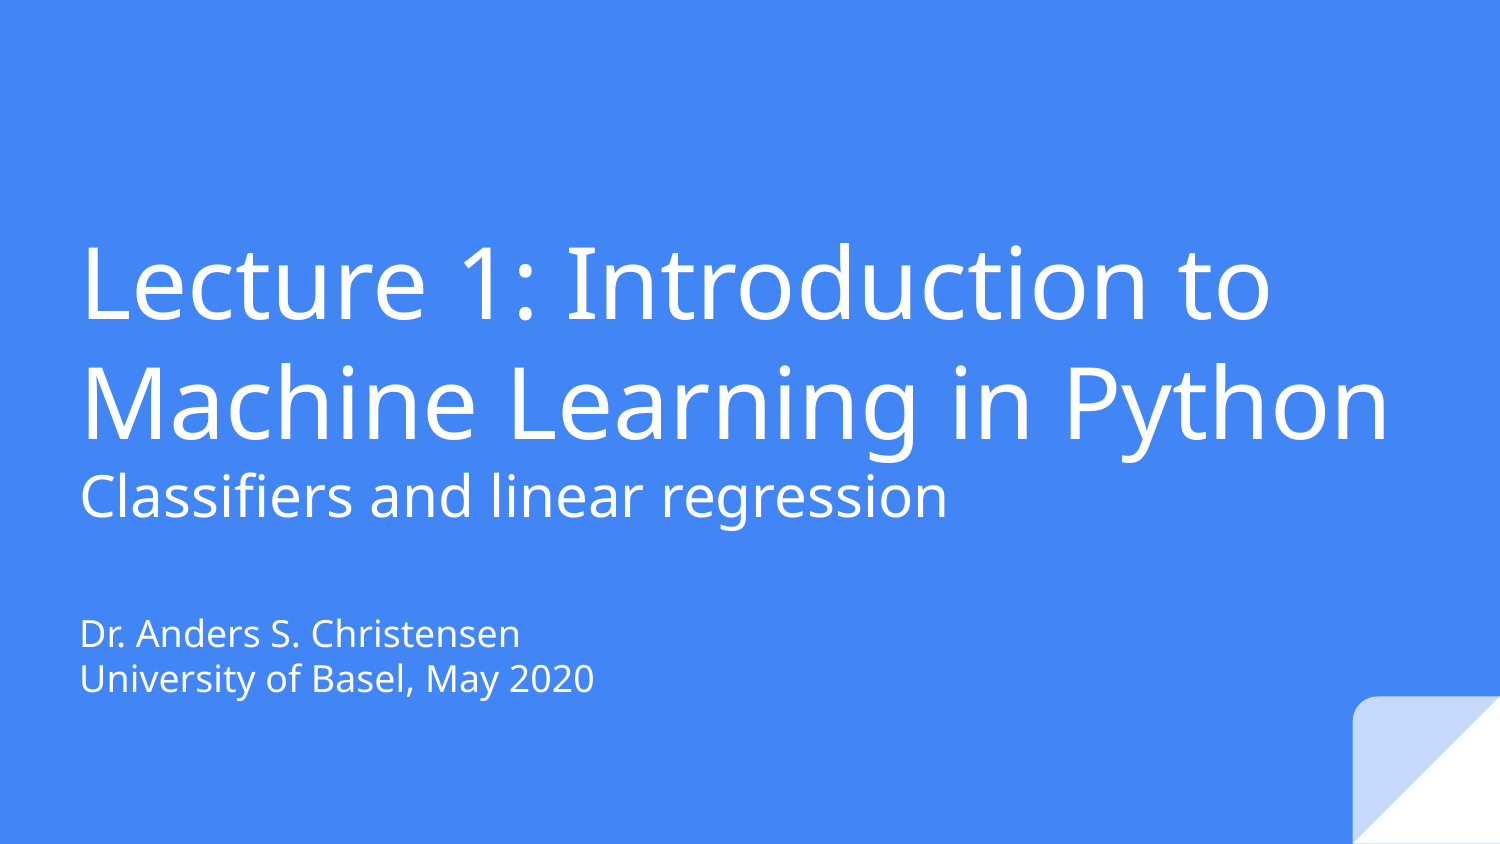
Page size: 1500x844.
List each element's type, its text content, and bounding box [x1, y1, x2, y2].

title Lecture 1: Introduction to Machine Learning in Python Classifiers and linear regression [64, 460, 1413, 595]
subtitle Dr. Anders S. Christensen University of Basel, May 2020 [64, 595, 1413, 667]
